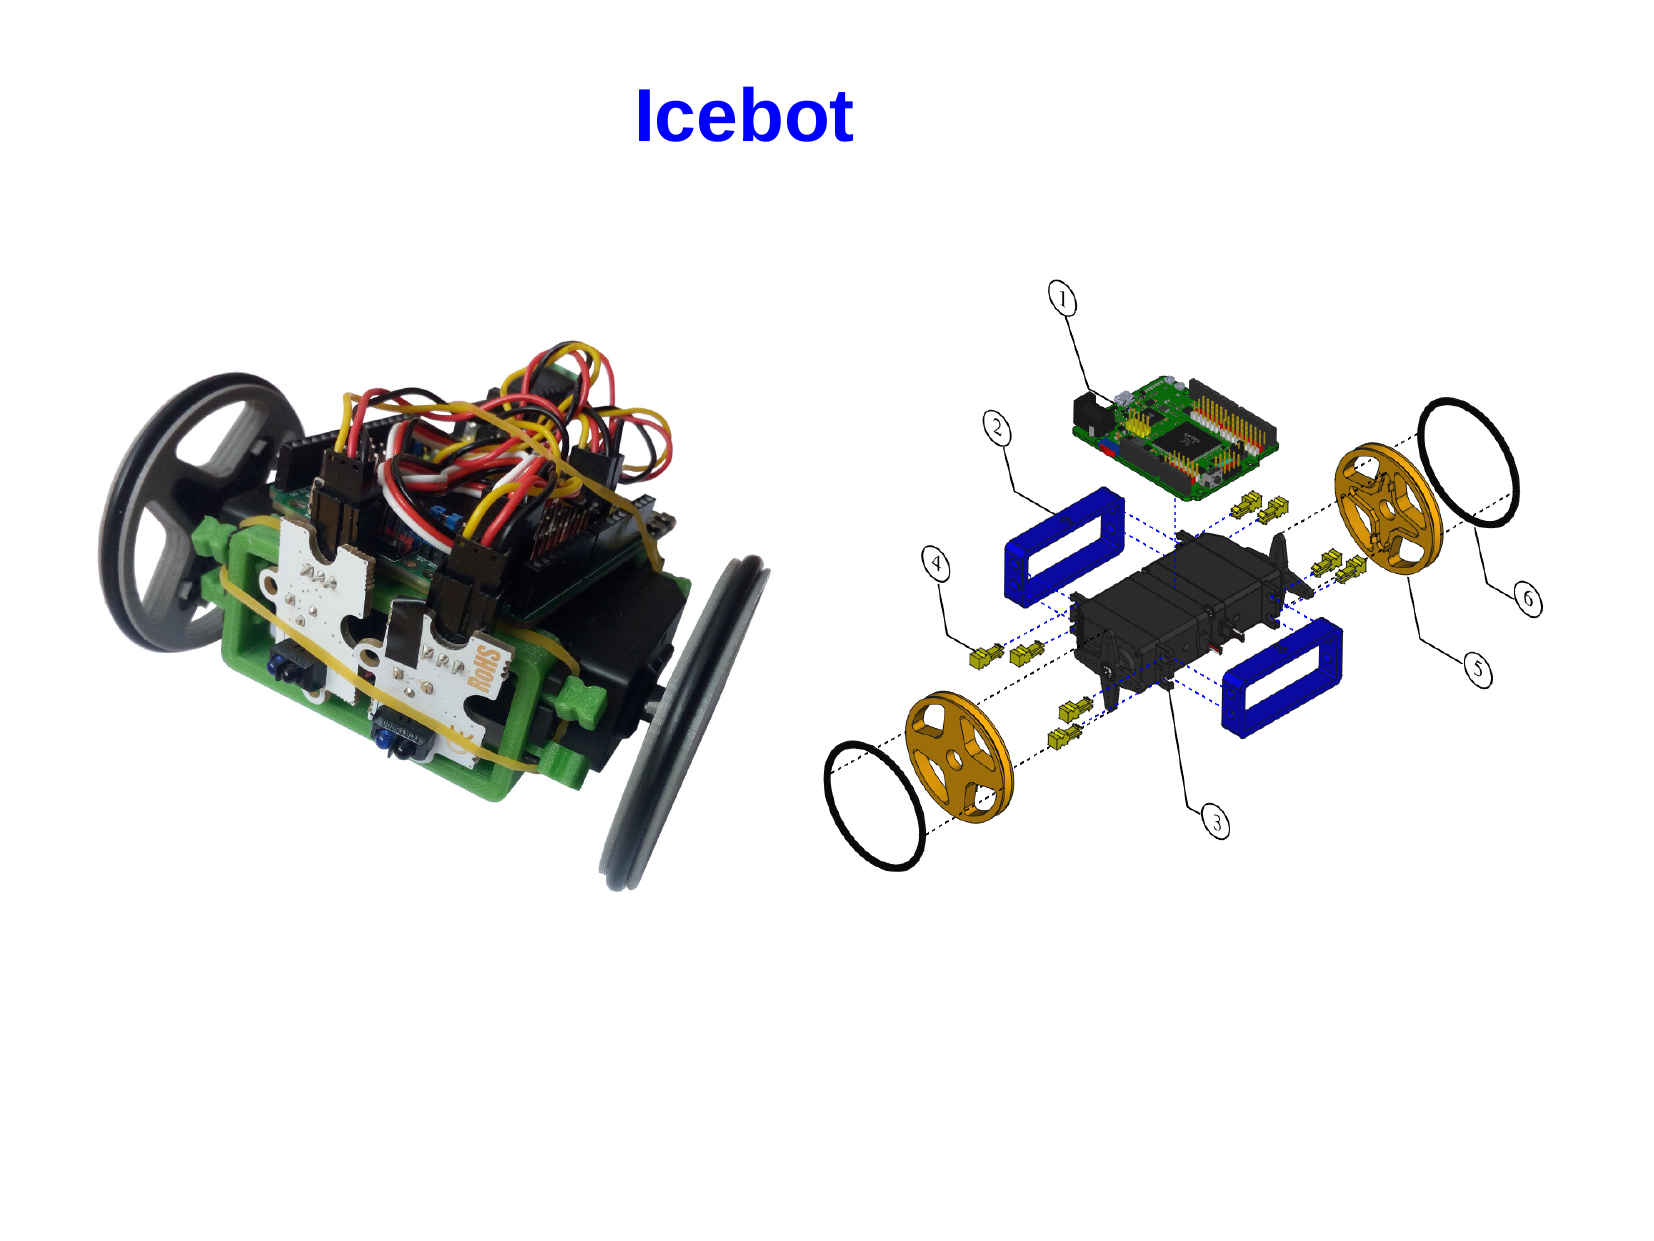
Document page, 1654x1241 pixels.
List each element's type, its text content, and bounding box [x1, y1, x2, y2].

picture [60, 224, 1634, 937]
text_box Icebot [330, 66, 1160, 166]
